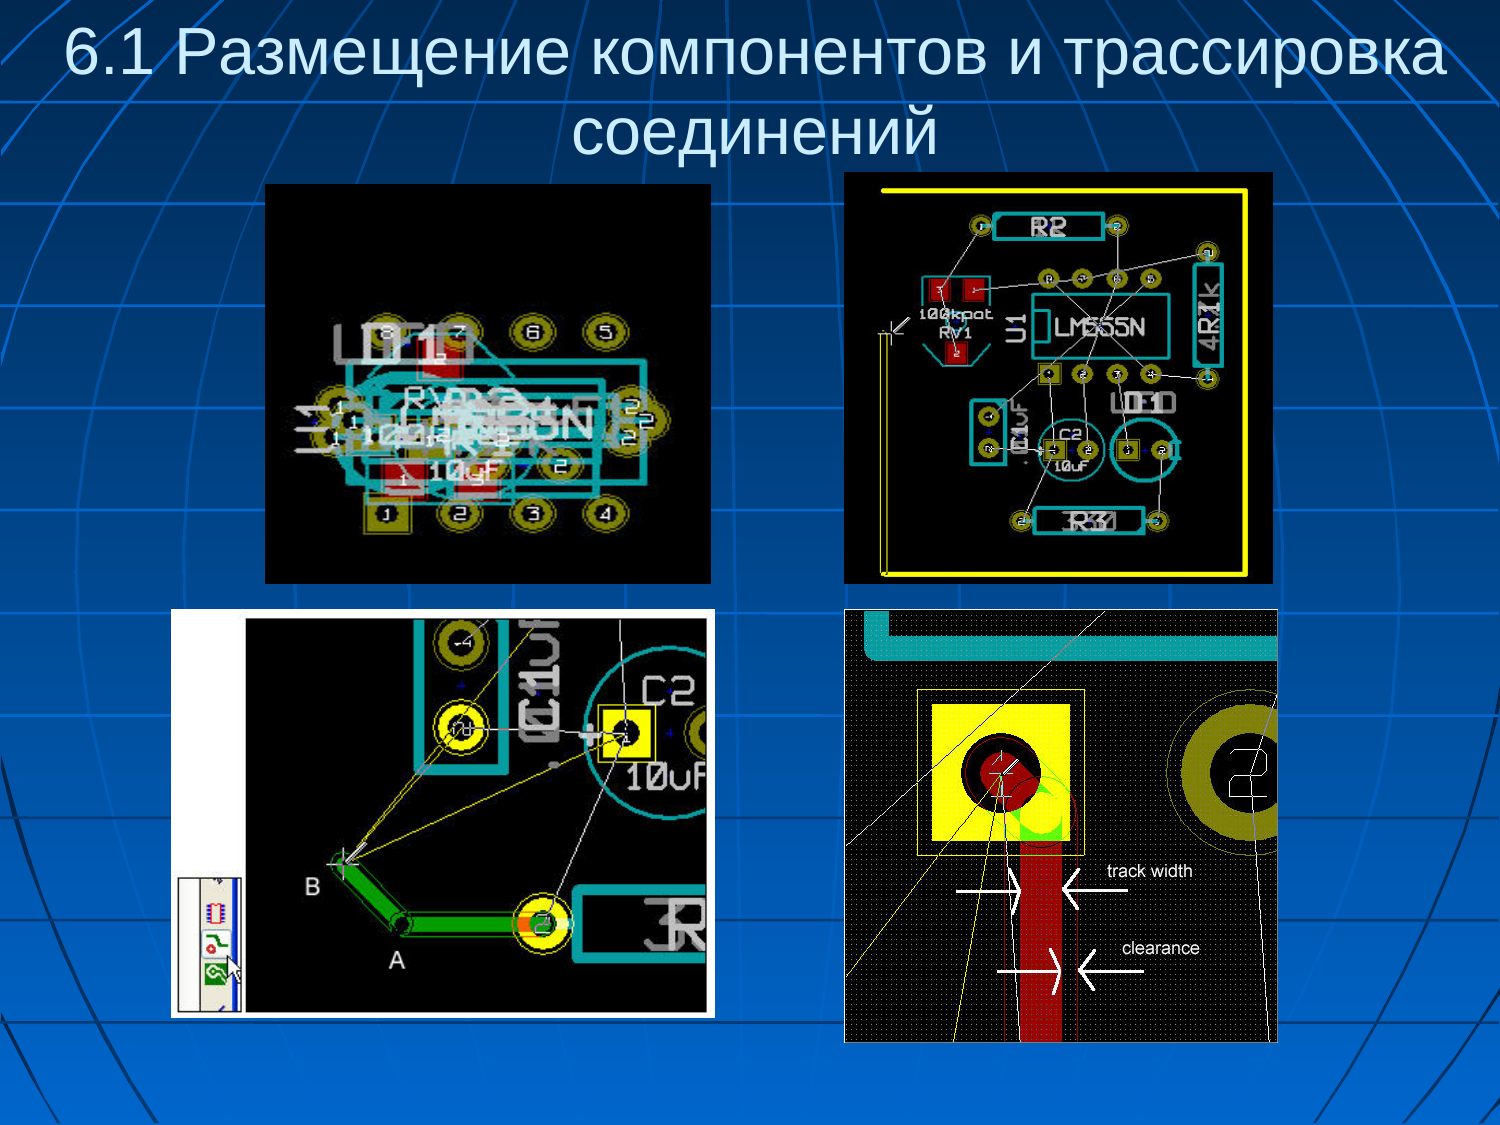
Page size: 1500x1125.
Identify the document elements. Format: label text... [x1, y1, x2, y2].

picture [265, 184, 711, 584]
picture [844, 172, 1273, 584]
picture [171, 609, 715, 1018]
picture [844, 609, 1278, 1043]
text_box 6.1 Размещение компонентов и трассировка соединений [41, 17, 1471, 158]
